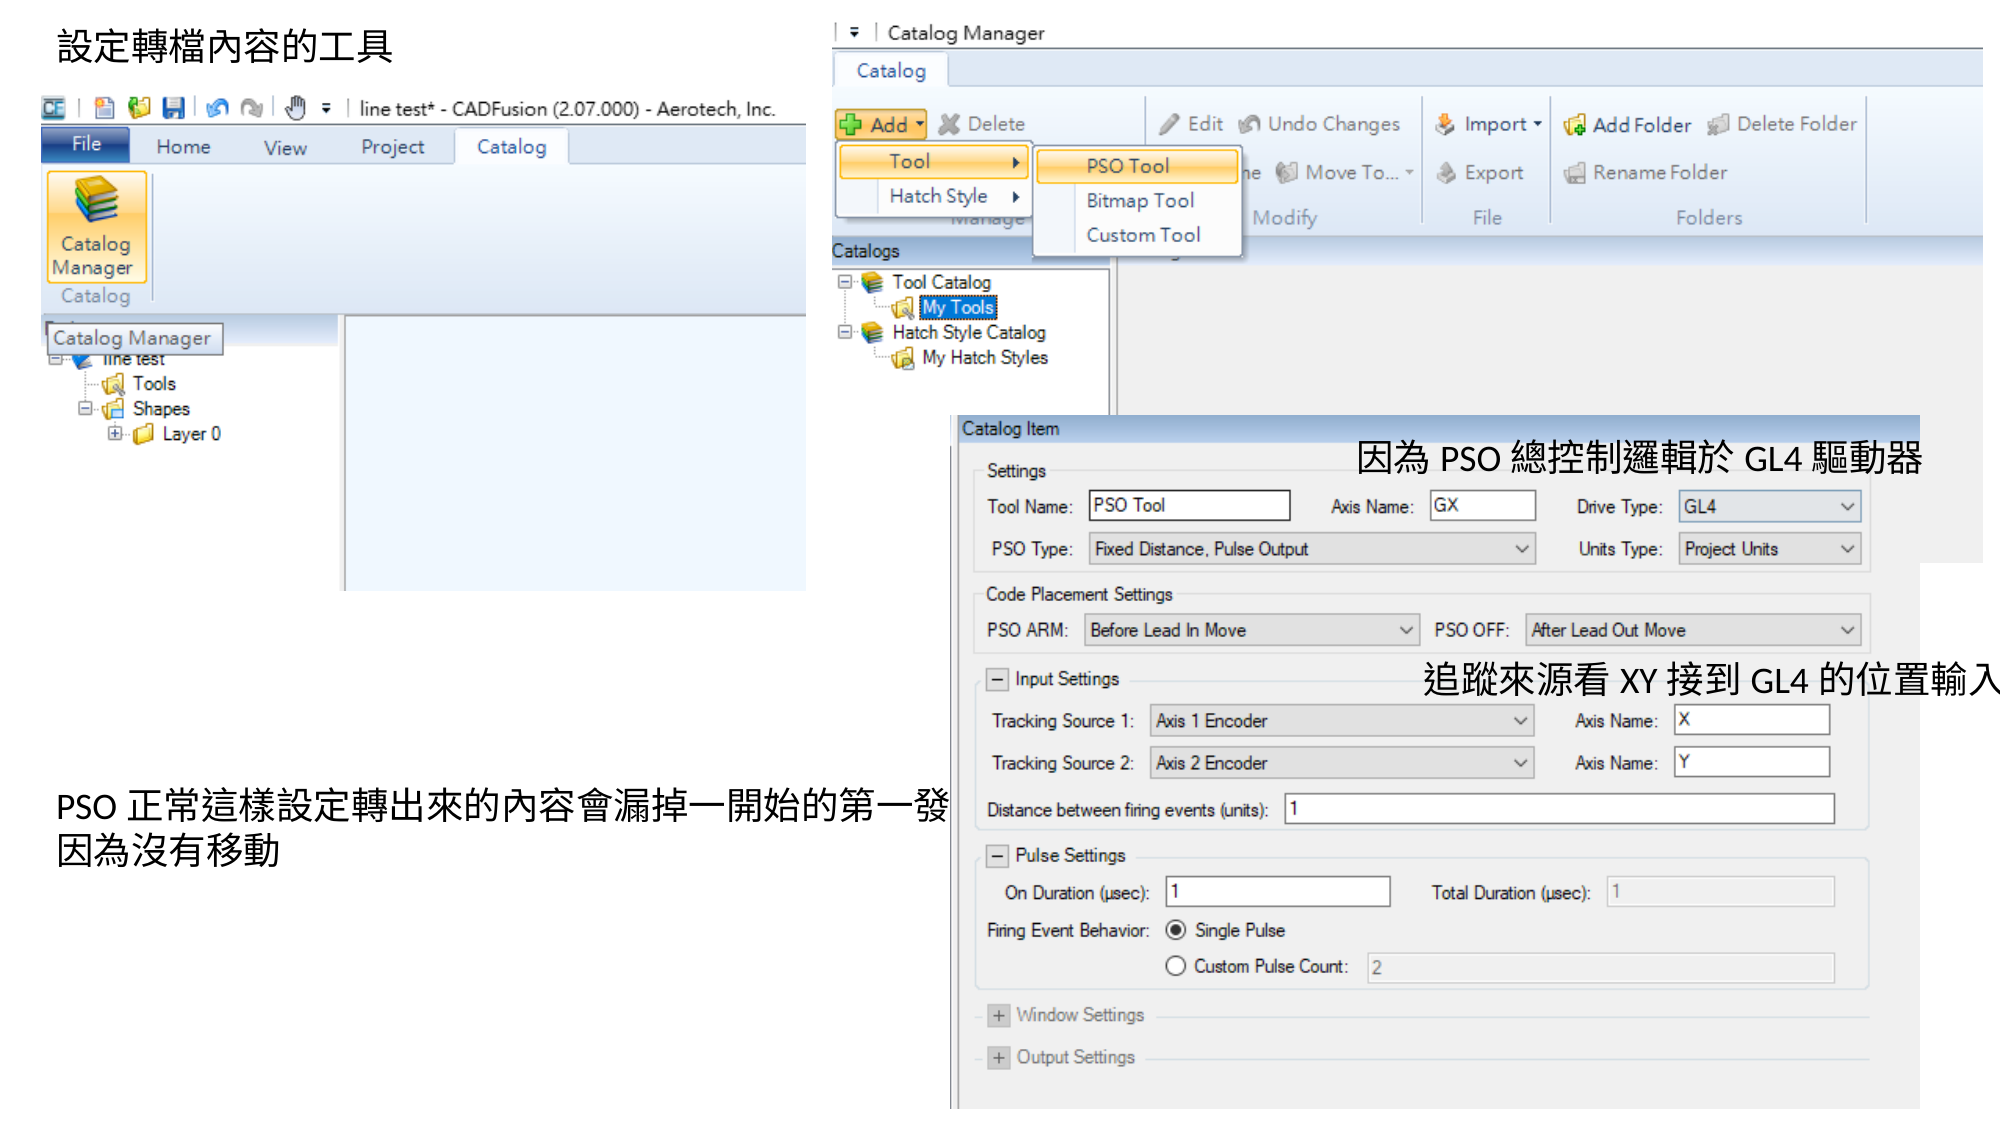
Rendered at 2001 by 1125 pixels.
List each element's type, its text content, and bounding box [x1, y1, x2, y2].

text_box 設定轉檔內容的工具 [41, 16, 832, 76]
picture [41, 91, 806, 591]
text_box 追蹤來源看XY接到GL4的位置輸入 [1408, 648, 2000, 709]
text_box PSO正常這樣設定轉出來的內容會漏掉一開始的第一發 因為沒有移動 [41, 775, 1063, 880]
text_box 因為PSO總控制邏輯於GL4驅動器 [1341, 426, 2000, 487]
picture [832, 15, 1983, 1109]
